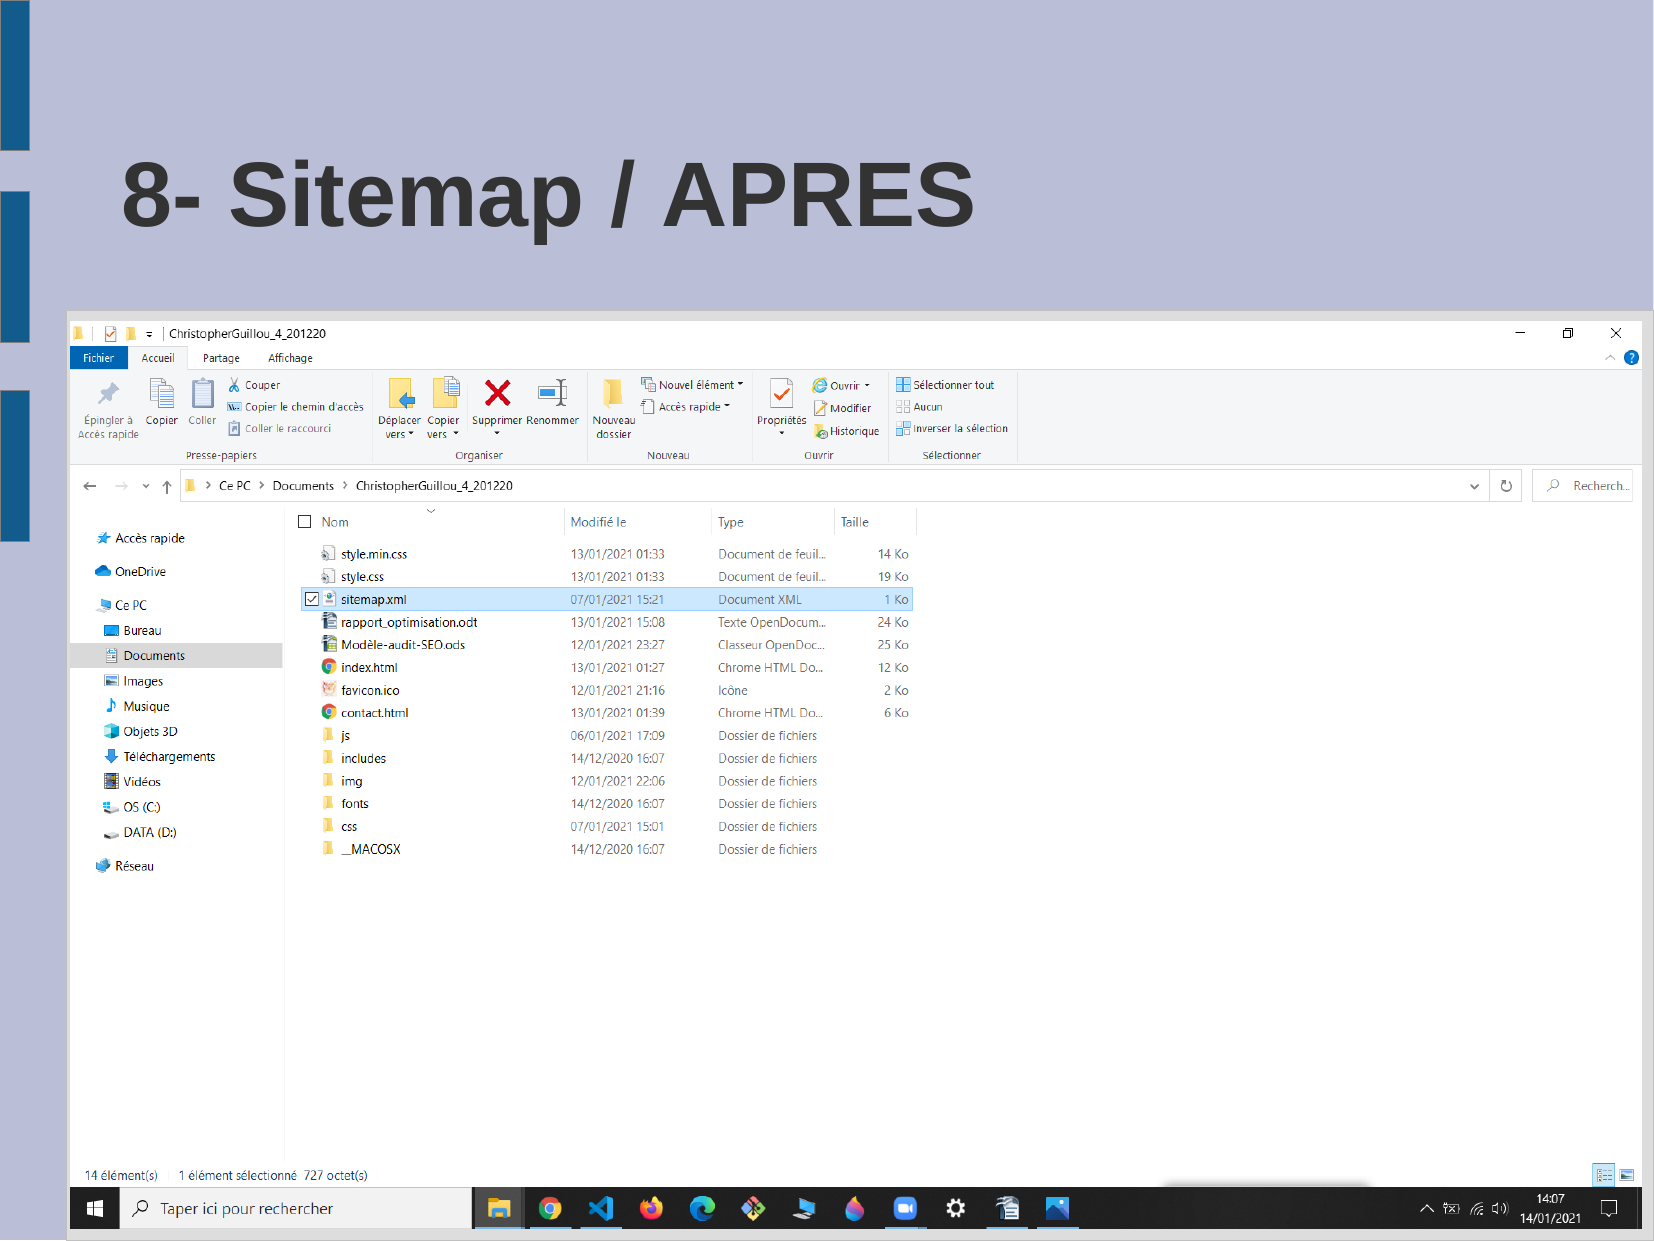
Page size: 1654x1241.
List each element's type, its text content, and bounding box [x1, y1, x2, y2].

title 8- Sitemap / APRES [121, 91, 1534, 299]
picture [70, 321, 1642, 1229]
